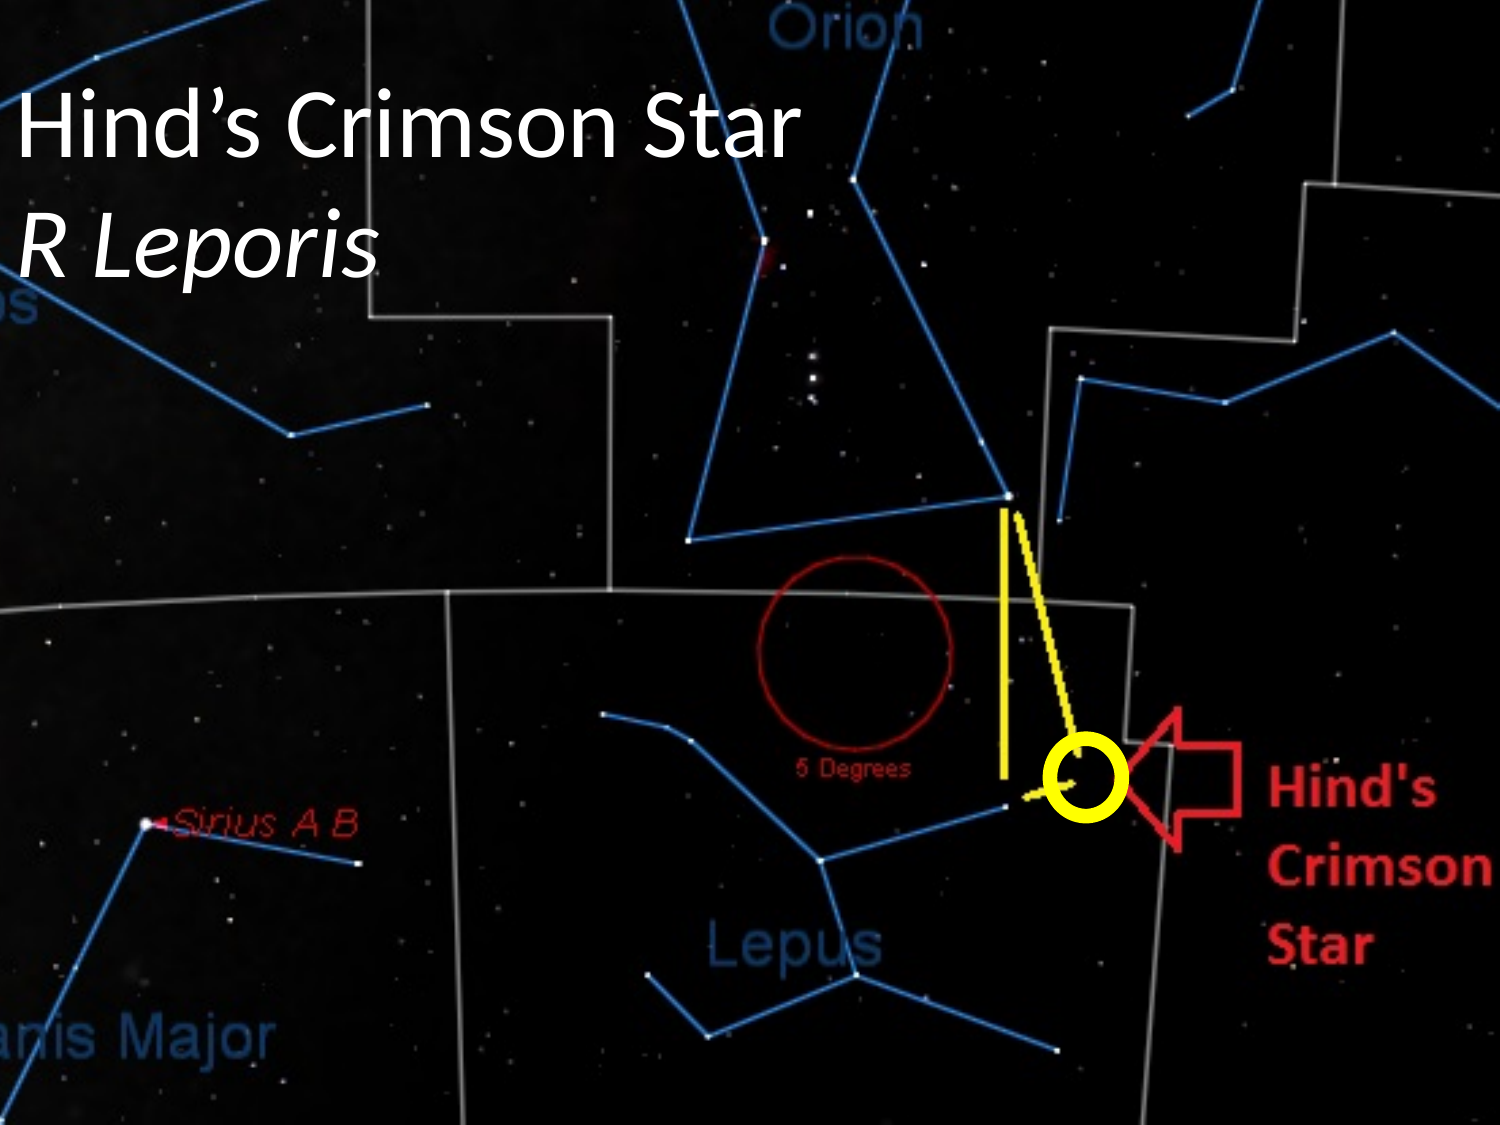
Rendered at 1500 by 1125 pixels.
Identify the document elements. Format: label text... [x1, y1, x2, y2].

picture [0, 0, 1500, 1125]
text_box Hind’s Crimson Star R Leporis [0, 50, 1341, 308]
